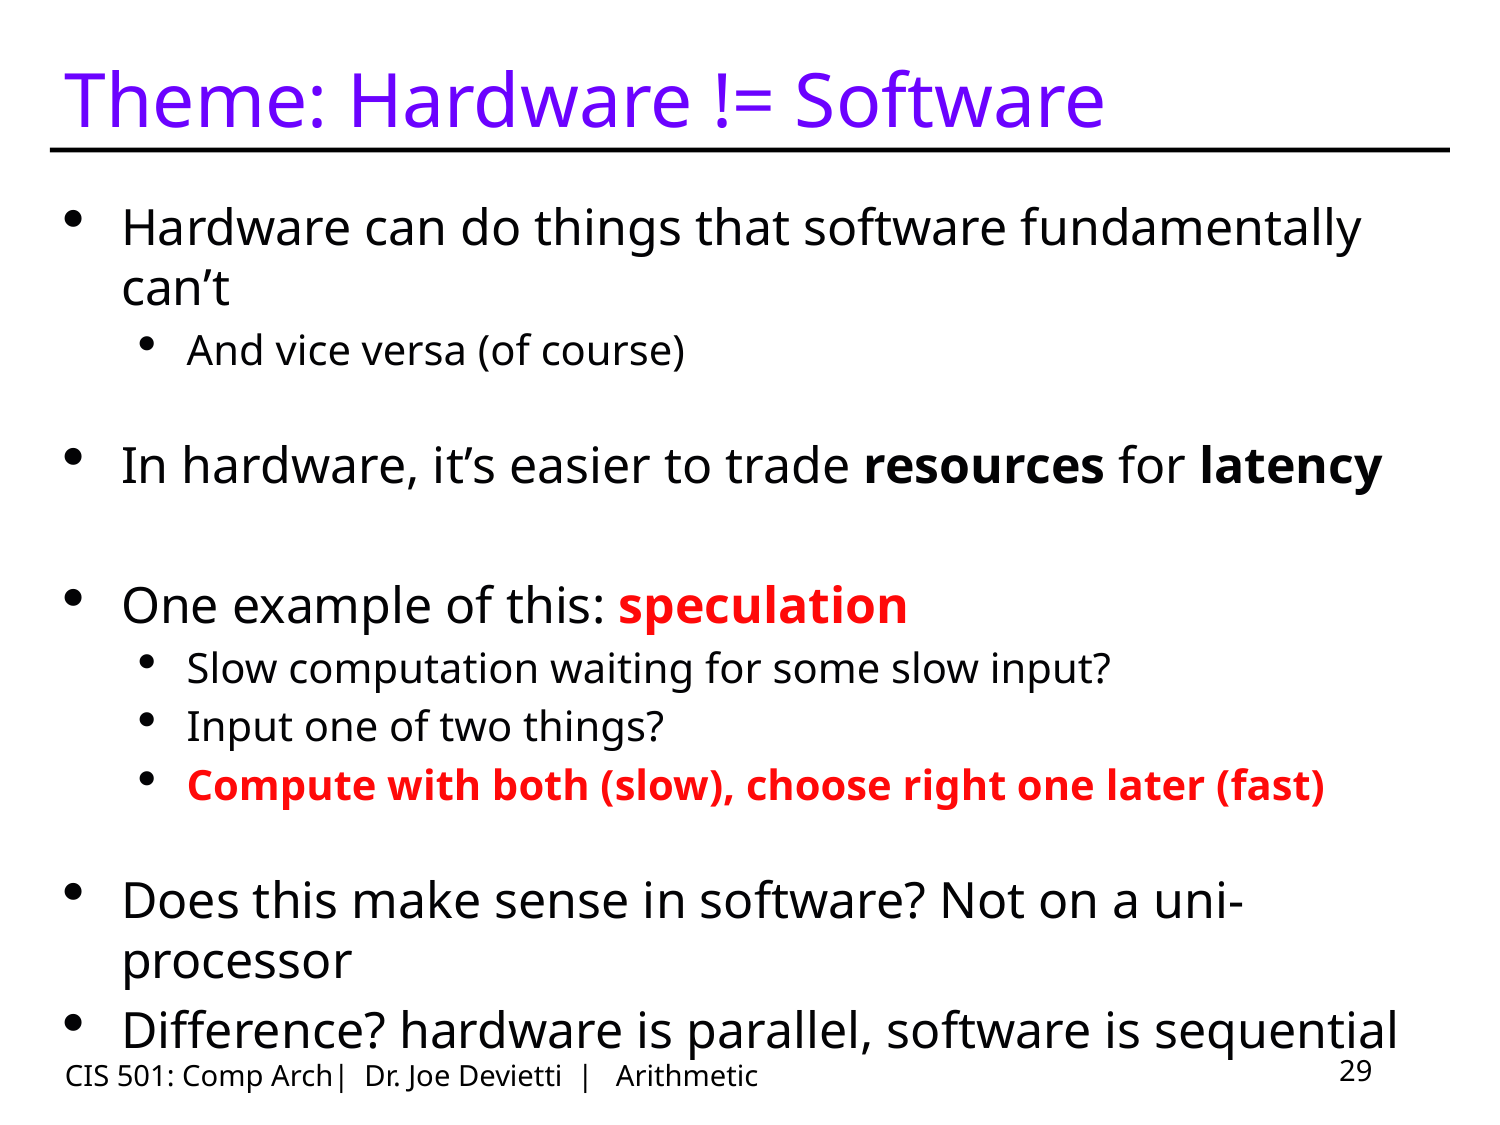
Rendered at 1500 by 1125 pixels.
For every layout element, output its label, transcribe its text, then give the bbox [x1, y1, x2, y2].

text_box CIS 501: Comp Arch| Dr. Joe Devietti | Arithmetic [49, 1049, 988, 1100]
text_box Theme: Hardware != Software [49, 37, 1363, 150]
text_box <number> [1074, 1049, 1388, 1100]
text_box Hardware can do things that software fundamentally can’t And vice versa (of course) In hardware, it’s easier to trade resources for latency One example of this: speculation Slow computation waiting for some slow input? Input one of two things? Compute with both (slow), choose right one later (fast) Does this make sense in software? Not on a uni-processor Difference? hardware is parallel, software is sequential [49, 187, 1450, 1025]
